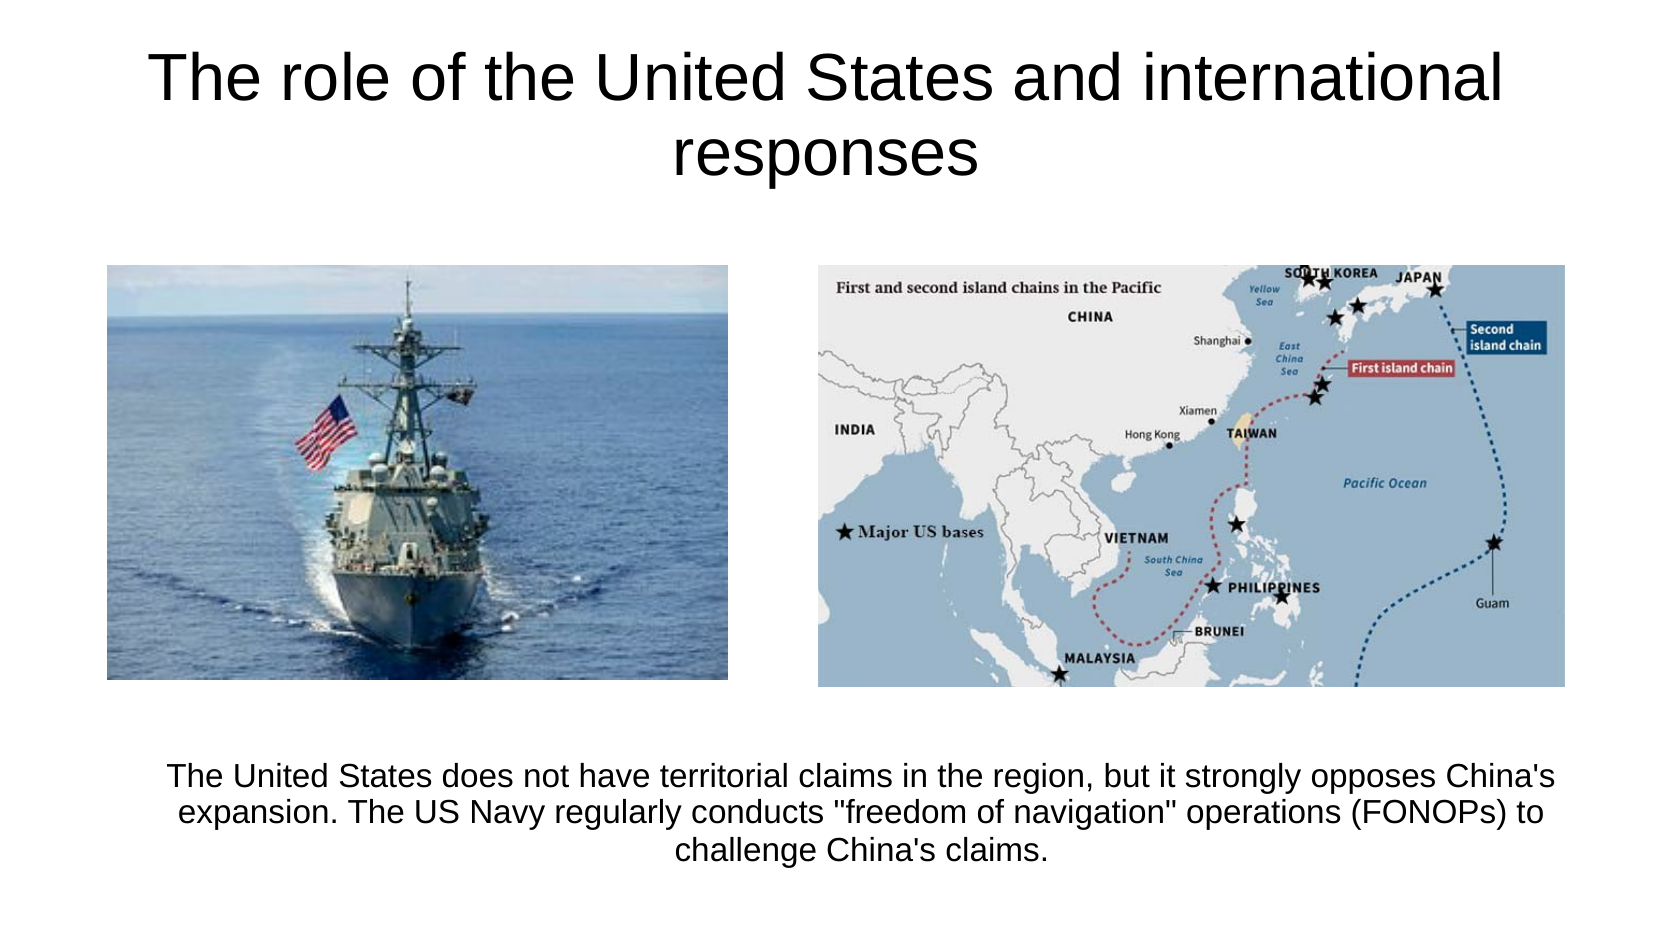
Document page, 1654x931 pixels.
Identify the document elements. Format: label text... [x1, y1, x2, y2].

picture [818, 265, 1565, 687]
picture [107, 265, 728, 680]
list The United States does not have territorial claims in the region, but it strongly opposes China's expansion. The US Navy regularly conducts "freedom of navigation" operations (FONOPs) to challenge China's claims. [59, 757, 1595, 894]
title The role of the United States and international responses [82, 37, 1571, 193]
